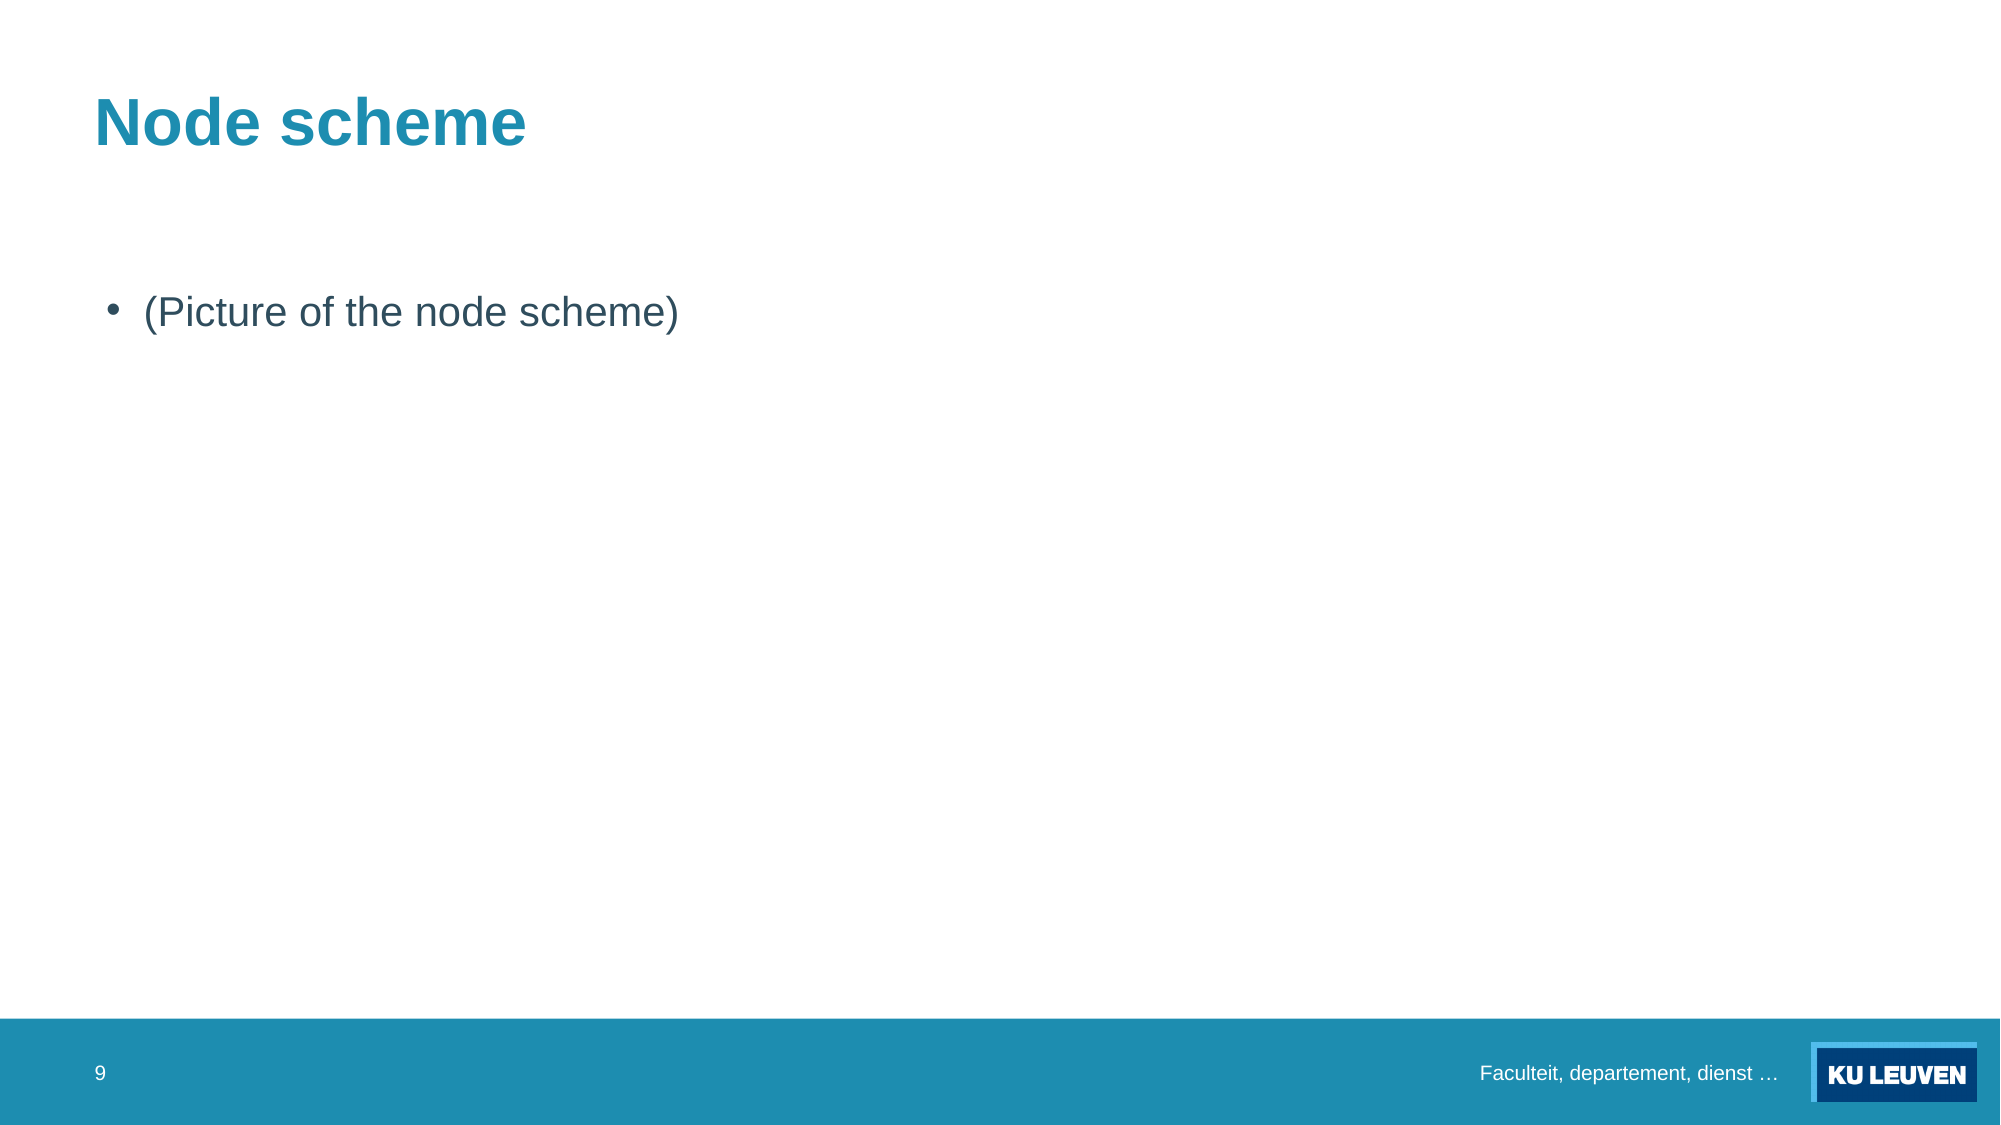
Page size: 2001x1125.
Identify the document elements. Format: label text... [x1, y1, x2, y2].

title Node scheme [94, 49, 1906, 189]
list (Picture of the node scheme) [91, 276, 1032, 815]
picture [1811, 1042, 1977, 1102]
